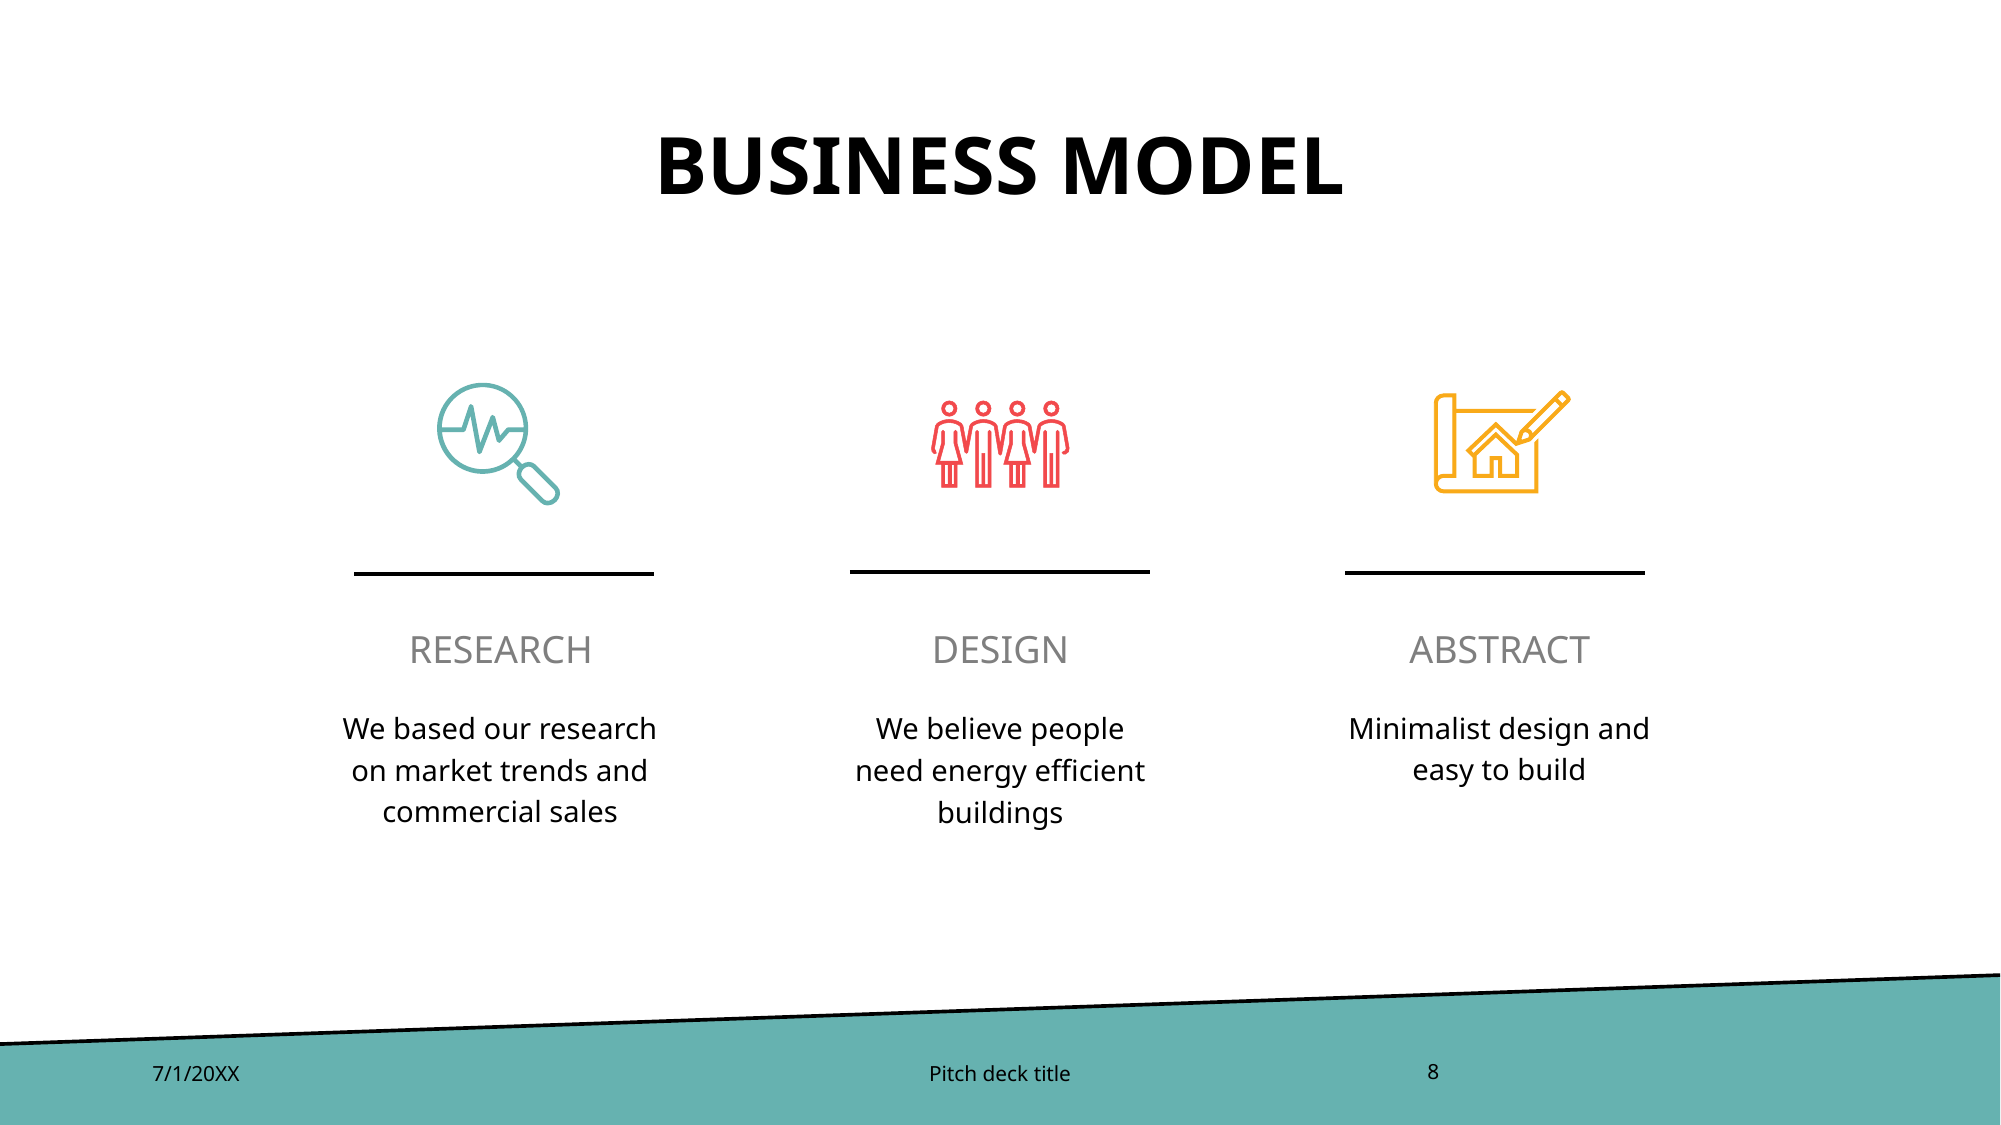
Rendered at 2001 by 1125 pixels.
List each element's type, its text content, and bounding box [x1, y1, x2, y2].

list We believe people need energy efficient buildings [827, 696, 1173, 892]
title BUSINESS MODEL [137, 59, 1863, 278]
list RESEARCH [338, 623, 664, 683]
picture [423, 368, 574, 519]
picture [1424, 368, 1575, 519]
list ABSTRACT [1337, 623, 1663, 683]
text_box Pitch deck title [662, 1042, 1338, 1103]
picture [925, 369, 1076, 520]
text_box 7/1/20XX [137, 1042, 588, 1103]
list DESIGN [837, 623, 1163, 683]
list We based our research on market trends and commercial sales [327, 696, 673, 892]
list Minimalist design and easy to build [1326, 695, 1672, 891]
text_box 8 [1412, 1042, 1863, 1103]
